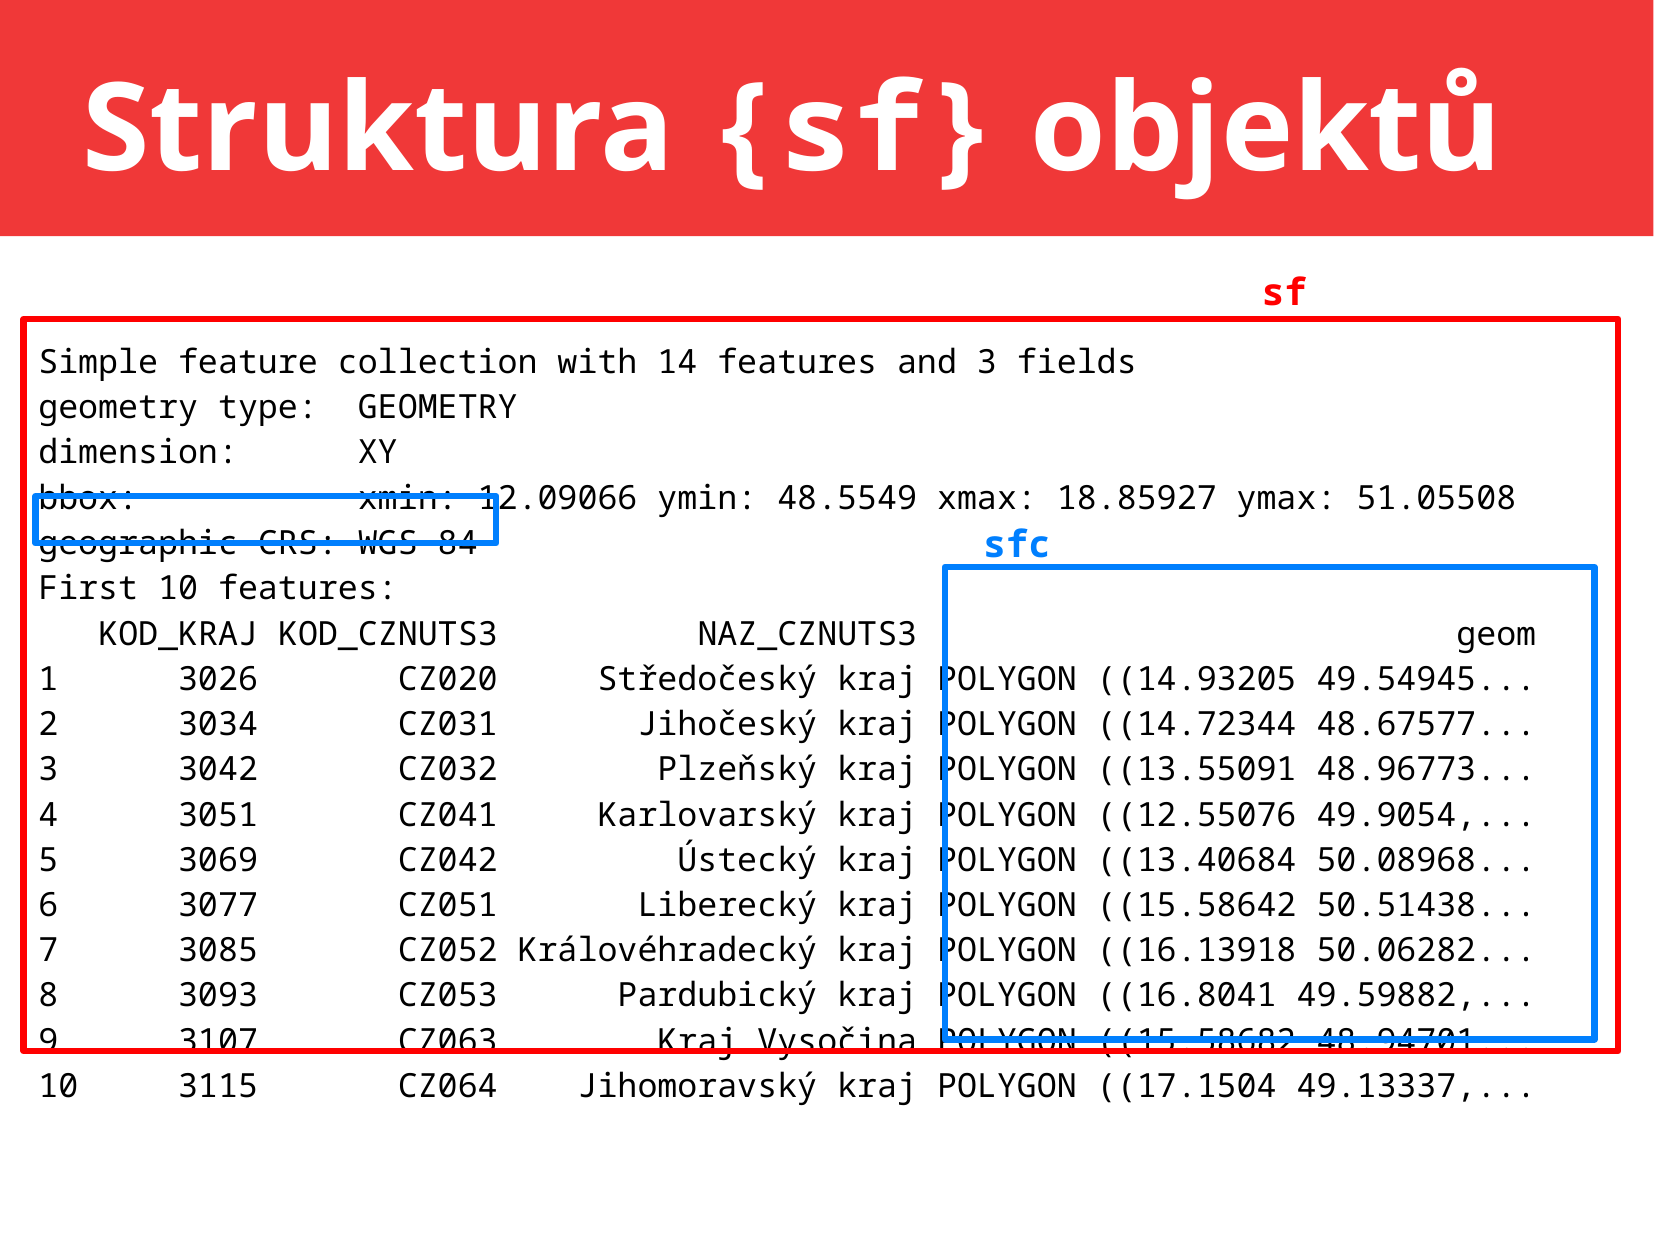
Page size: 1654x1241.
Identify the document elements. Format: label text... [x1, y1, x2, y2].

title Struktura {sf} objektů [82, 19, 1571, 227]
text_box Simple feature collection with 14 features and 3 fields geometry type: GEOMETRY dimension: XY bbox: xmin: 12.09066 ymin: 48.5549 xmax: 18.85927 ymax: 51.05508 geographic CRS: WGS 84 First 10 features: KOD_KRAJ KOD_CZNUTS3 NAZ_CZNUTS3 geom 1 3026 CZ020 Středočeský kraj POLYGON ((14.93205 49.54945... 2 3034 CZ031 Jihočeský kraj POLYGON ((14.72344 48.67577... 3 3042 CZ032 Plzeňský kraj POLYGON ((13.55091 48.96773... 4 3051 CZ041 Karlovarský kraj POLYGON ((12.55076 49.9054,... 5 3069 CZ042 Ústecký kraj POLYGON ((13.40684 50.08968... 6 3077 CZ051 Liberecký kraj POLYGON ((15.58642 50.51438... 7 3085 CZ052 Královéhradecký kraj POLYGON ((16.13918 50.06282... 8 3093 CZ053 Pardubický kraj POLYGON ((16.8041 49.59882,... 9 3107 CZ063 Kraj Vysočina POLYGON ((15.58682 48.94701... 10 3115 CZ064 Jihomoravský kraj POLYGON ((17.1504 49.13337,... [23, 330, 1642, 1241]
text_box sfc [968, 510, 1068, 571]
text_box Simple feature collection with 14 features and 3 fields geometry type: GEOMETRY dimension: XY bbox: xmin: 12.09066 ymin: 48.5549 xmax: 18.85927 ymax: 51.05508 geographic CRS: WGS 84 First 10 features: KOD_KRAJ KOD_CZNUTS3 NAZ_CZNUTS3 geom 1 3026 CZ020 Středočeský kraj POLYGON ((14.93205 49.54945... 2 3034 CZ031 Jihočeský kraj POLYGON ((14.72344 48.67577... 3 3042 CZ032 Plzeňský kraj POLYGON ((13.55091 48.96773... 4 3051 CZ041 Karlovarský kraj POLYGON ((12.55076 49.9054,... 5 3069 CZ042 Ústecký kraj POLYGON ((13.40684 50.08968... 6 3077 CZ051 Liberecký kraj POLYGON ((15.58642 50.51438... 7 3085 CZ052 Královéhradecký kraj POLYGON ((16.13918 50.06282... 8 3093 CZ053 Pardubický kraj POLYGON ((16.8041 49.59882,... 9 3107 CZ063 Kraj Vysočina POLYGON ((15.58682 48.94701... 10 3115 CZ064 Jihomoravský kraj POLYGON ((17.1504 49.13337,... [27, 330, 1615, 1048]
text_box sf [1247, 258, 1324, 319]
